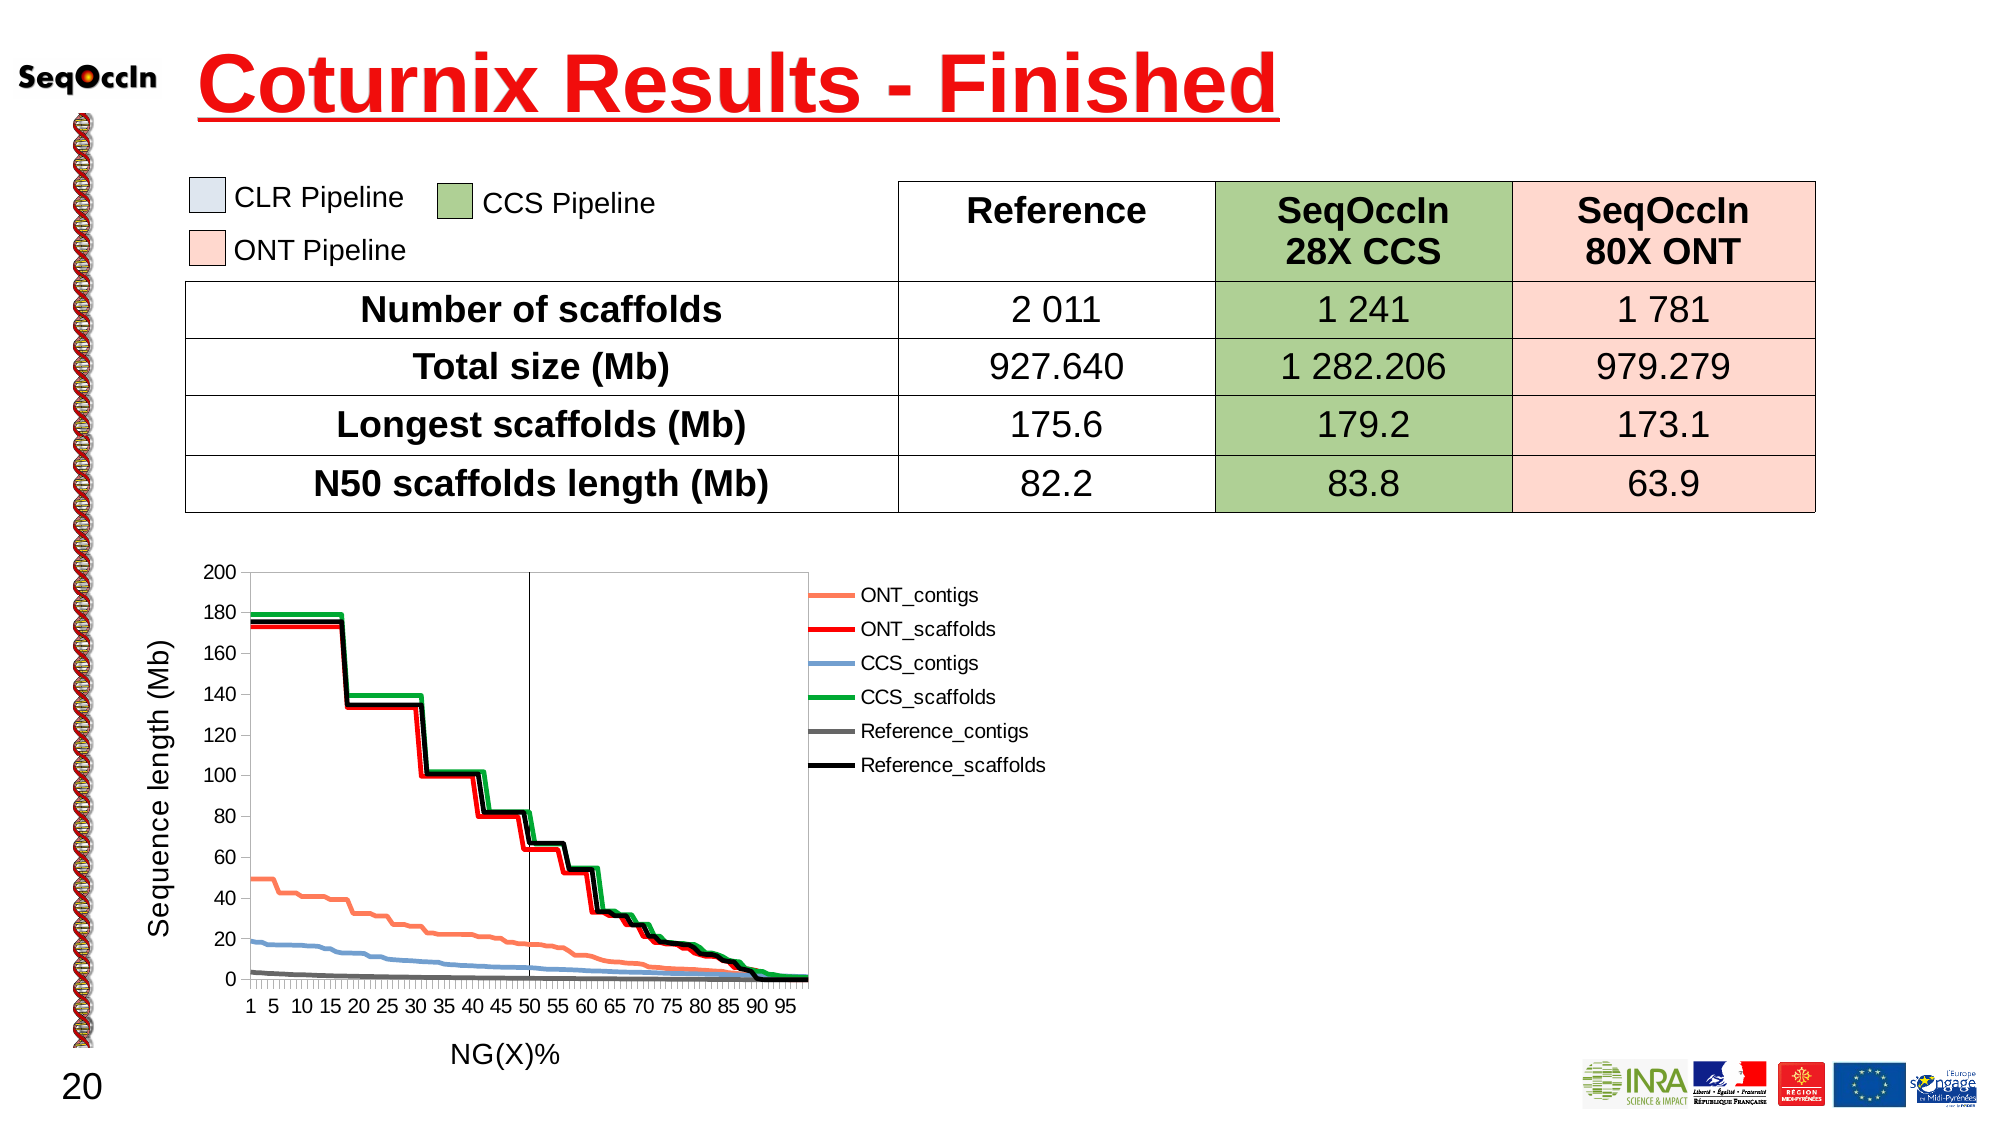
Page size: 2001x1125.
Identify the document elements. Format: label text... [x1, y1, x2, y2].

picture [1832, 1061, 1983, 1111]
picture [13, 58, 162, 99]
table_header [186, 182, 898, 281]
table_cell 1 282.206 [1216, 339, 1512, 395]
table_cell 1 241 [1216, 282, 1512, 338]
text_box [189, 177, 219, 213]
text_box [189, 230, 218, 266]
table_cell Longest scaffolds (Mb) [186, 396, 898, 455]
table_header SeqOccIn 28X CCS [1216, 182, 1512, 281]
table_cell 82.2 [899, 456, 1215, 512]
table_cell N50 scaffolds length (Mb) [186, 456, 898, 512]
table_cell Total size (Mb) [186, 339, 898, 395]
picture [1778, 1062, 1825, 1106]
table_cell Number of scaffolds [186, 282, 898, 338]
table_cell 83.8 [1216, 456, 1512, 512]
table_cell 175.6 [899, 396, 1215, 455]
table_header Reference [899, 182, 1215, 281]
table_header SeqOccIn 80X ONT [1513, 182, 1815, 281]
text_box CCS Pipeline [467, 179, 671, 228]
table_cell 2 011 [899, 282, 1215, 338]
table_cell 1 781 [1513, 282, 1815, 338]
text_box Coturnix Results - Finished [183, 30, 1837, 214]
text_box ONT Pipeline [218, 226, 422, 274]
table_cell 927.640 [899, 339, 1215, 395]
picture [73, 113, 91, 1048]
table_cell 173.1 [1513, 396, 1815, 455]
table_cell 63.9 [1513, 456, 1815, 512]
table_cell 179.2 [1216, 396, 1512, 455]
text_box CLR Pipeline [219, 173, 420, 222]
chart [106, 549, 1094, 1105]
picture [1581, 1059, 1689, 1109]
text_box [437, 183, 467, 219]
table_cell 979.279 [1513, 339, 1815, 395]
